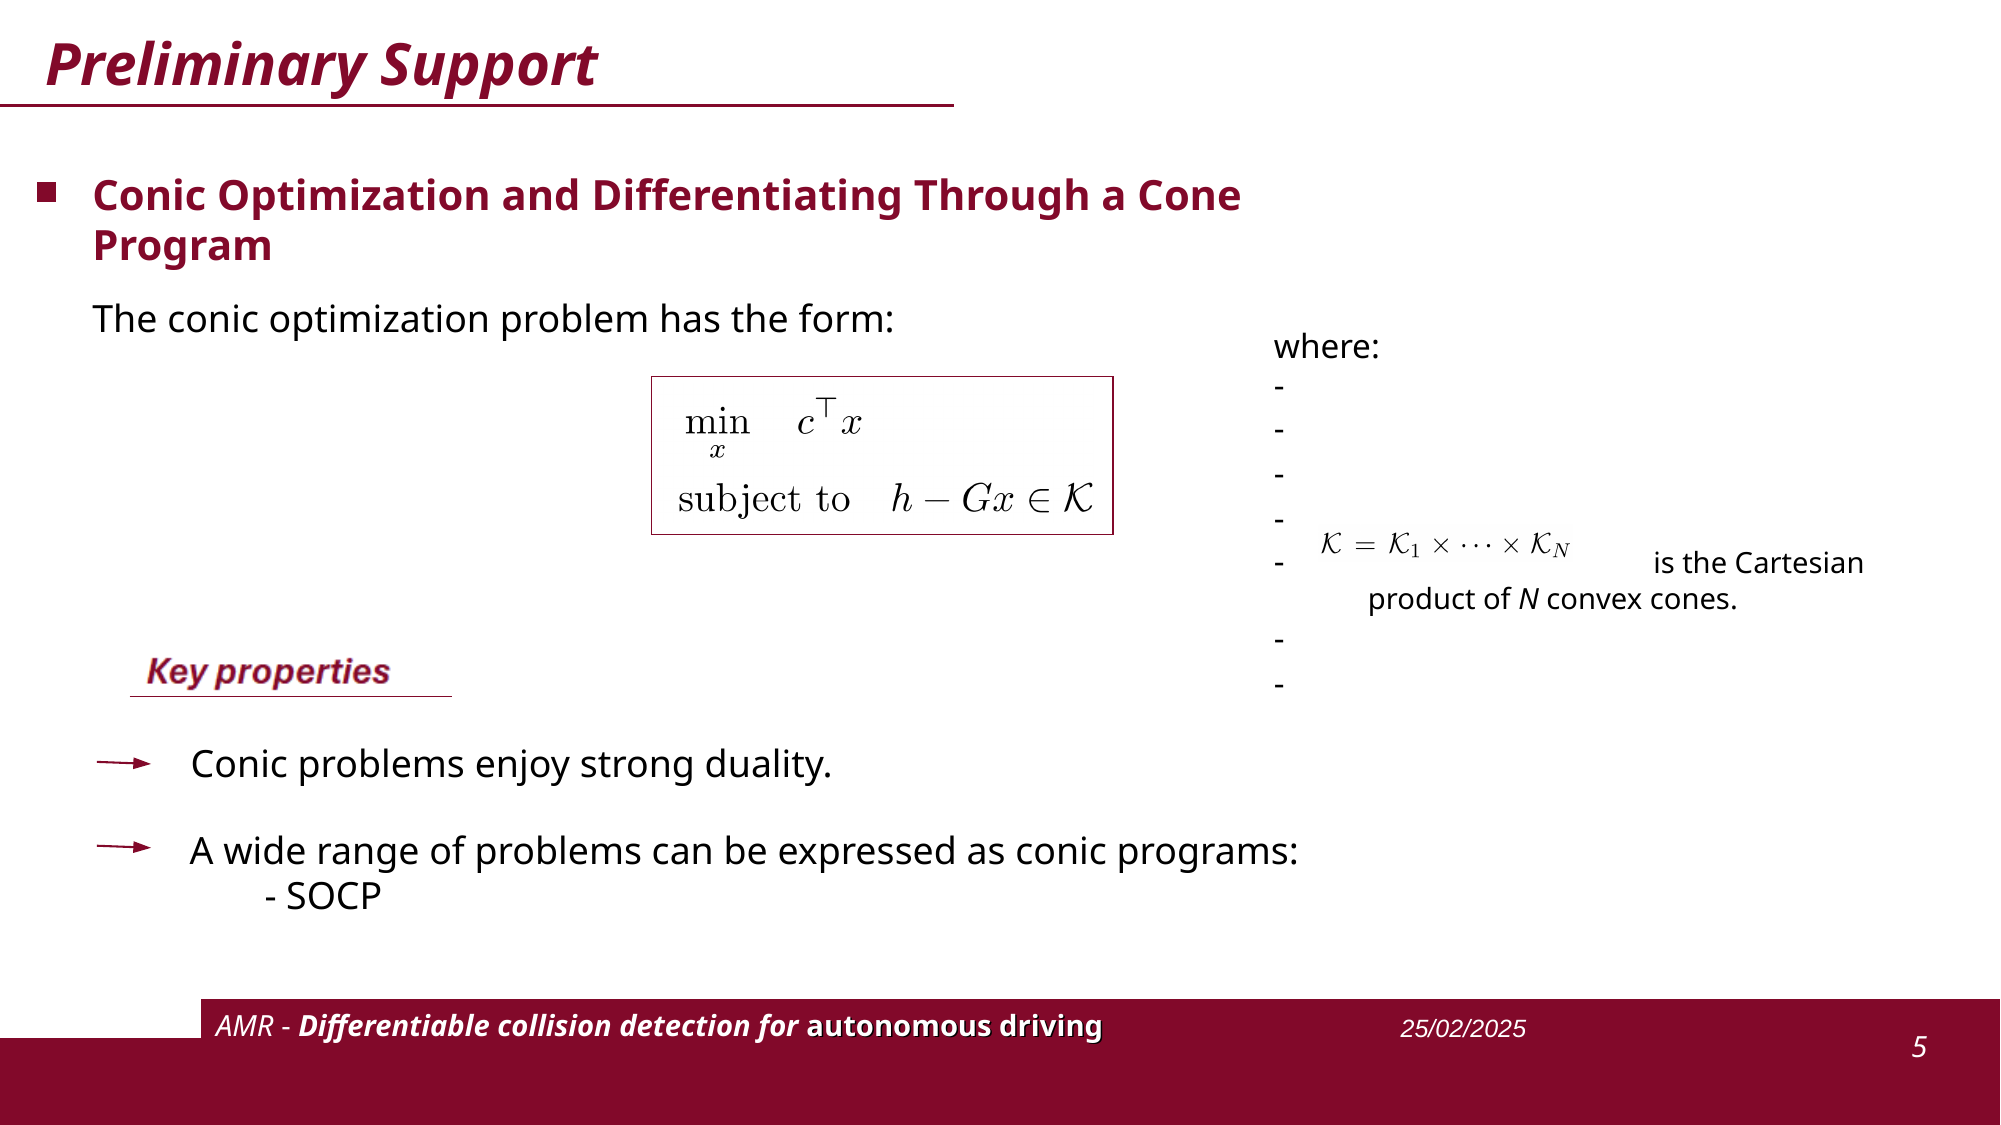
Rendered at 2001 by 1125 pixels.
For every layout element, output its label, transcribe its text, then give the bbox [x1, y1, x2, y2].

text_box Preliminary Support [30, 19, 1031, 106]
text_box Conic problems enjoy strong duality. [175, 732, 1177, 793]
text_box A wide range of problems can be expressed as conic programs: - SOCP [174, 819, 1733, 926]
picture [654, 383, 1094, 524]
text_box [37, 182, 56, 202]
text_box The conic optimization problem has the form: [77, 287, 1078, 349]
picture [123, 636, 582, 719]
text_box 5 [1896, 1020, 1966, 1072]
text_box [0, 999, 2000, 1125]
text_box Conic Optimization and Differentiating Through a Cone Program [77, 161, 1339, 228]
text_box where: is the Cartesian product of N convex cones. [1259, 317, 1919, 696]
text_box 25/02/2025 [1385, 1004, 1589, 1050]
text_box AMR - Differentiable collision detection for autonomous driving [201, 999, 1202, 1051]
picture [1318, 524, 1573, 562]
